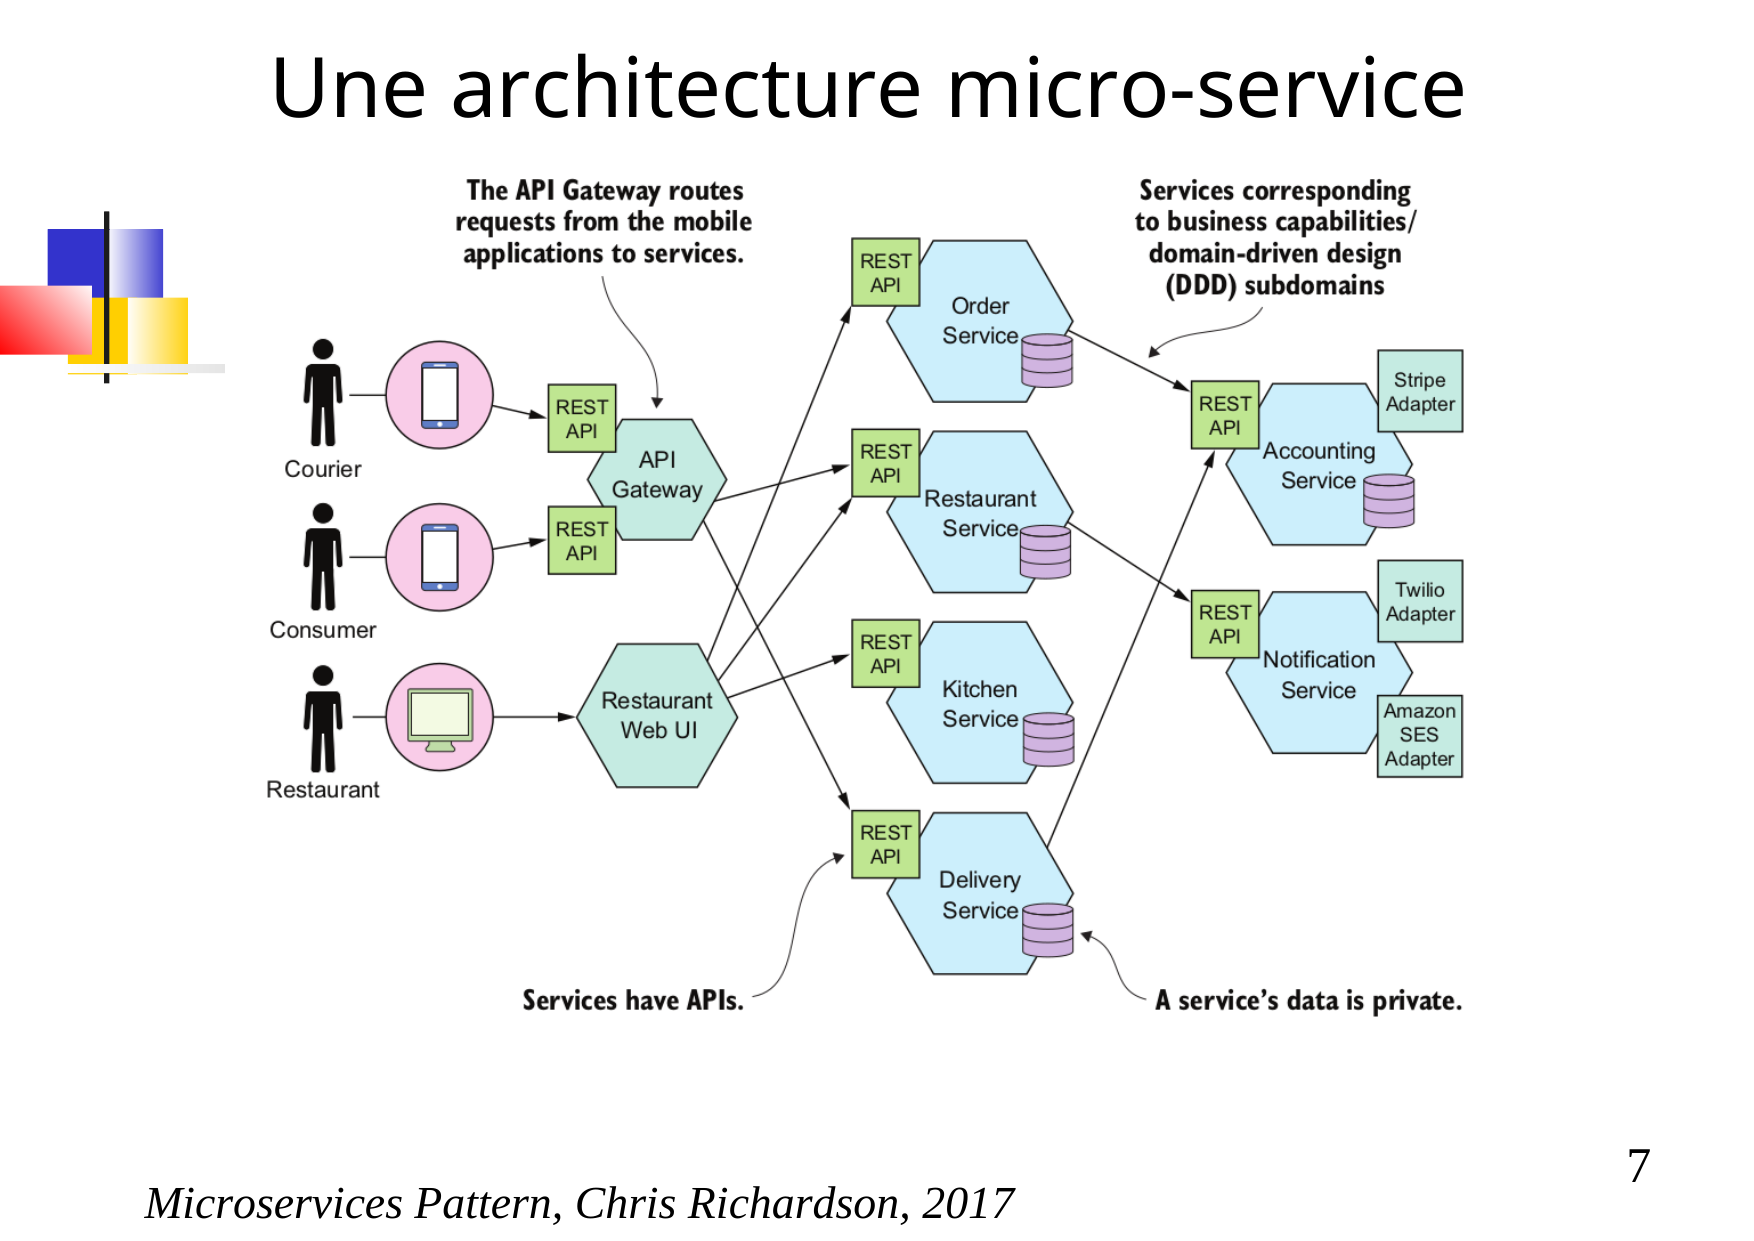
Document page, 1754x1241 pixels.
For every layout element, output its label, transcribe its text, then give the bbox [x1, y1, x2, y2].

picture [225, 153, 1524, 1028]
text_box Microservices Pattern, Chris Richardson, 2017 [129, 1169, 1031, 1237]
title Une architecture micro-service [179, 5, 1560, 172]
